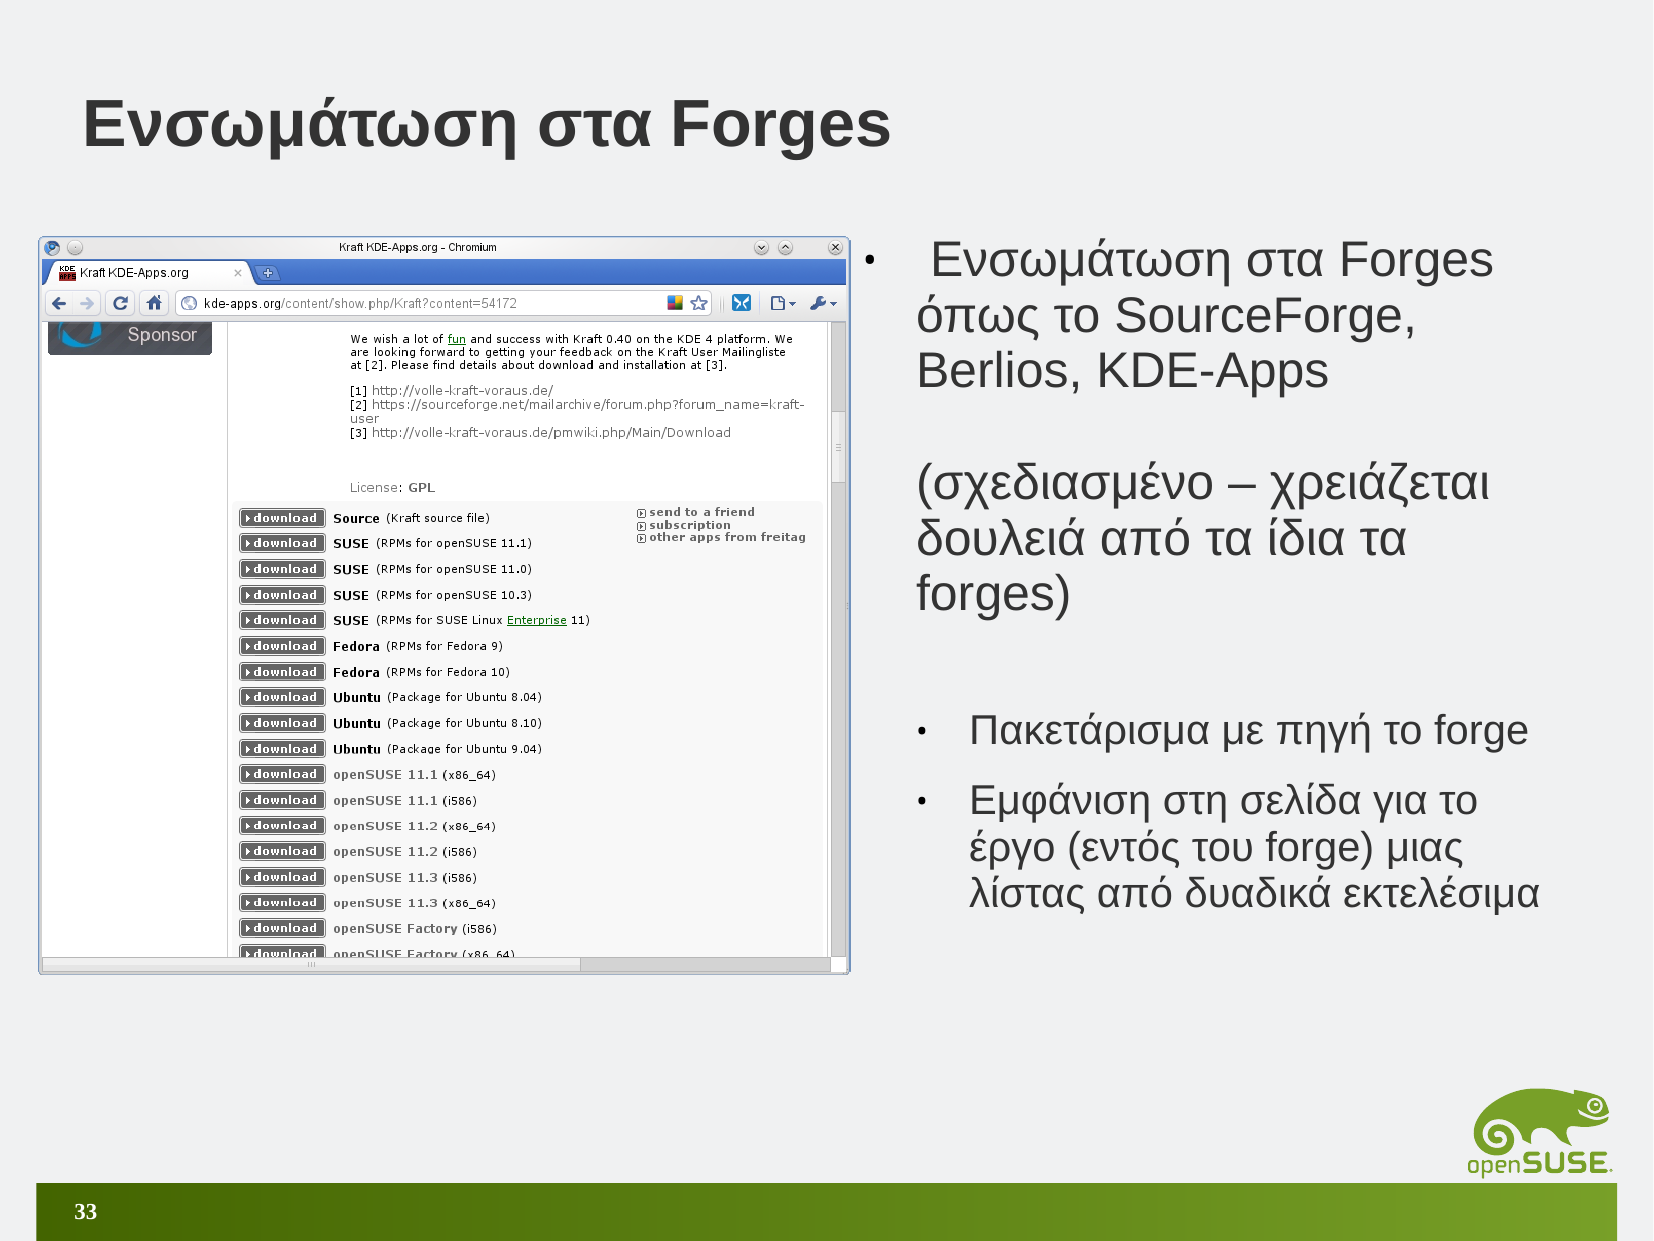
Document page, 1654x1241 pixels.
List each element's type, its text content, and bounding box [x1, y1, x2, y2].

title Ενσωμάτωση στα Forges [82, 49, 1571, 198]
list Ενσωμάτωση στα Forges όπως το SourceForge, Berlios, KDE-Apps (σχεδιασμένο – χρειάζεται δουλειά από τα ίδια τα forges) Πακετάρισμα με πηγή το forge Εμφάνιση στη σελίδα για το έργο (εντός του forge) μιας λίστας από δυαδικά εκτελέσιμα [845, 231, 1572, 1050]
picture [0, 0, 1654, 1241]
